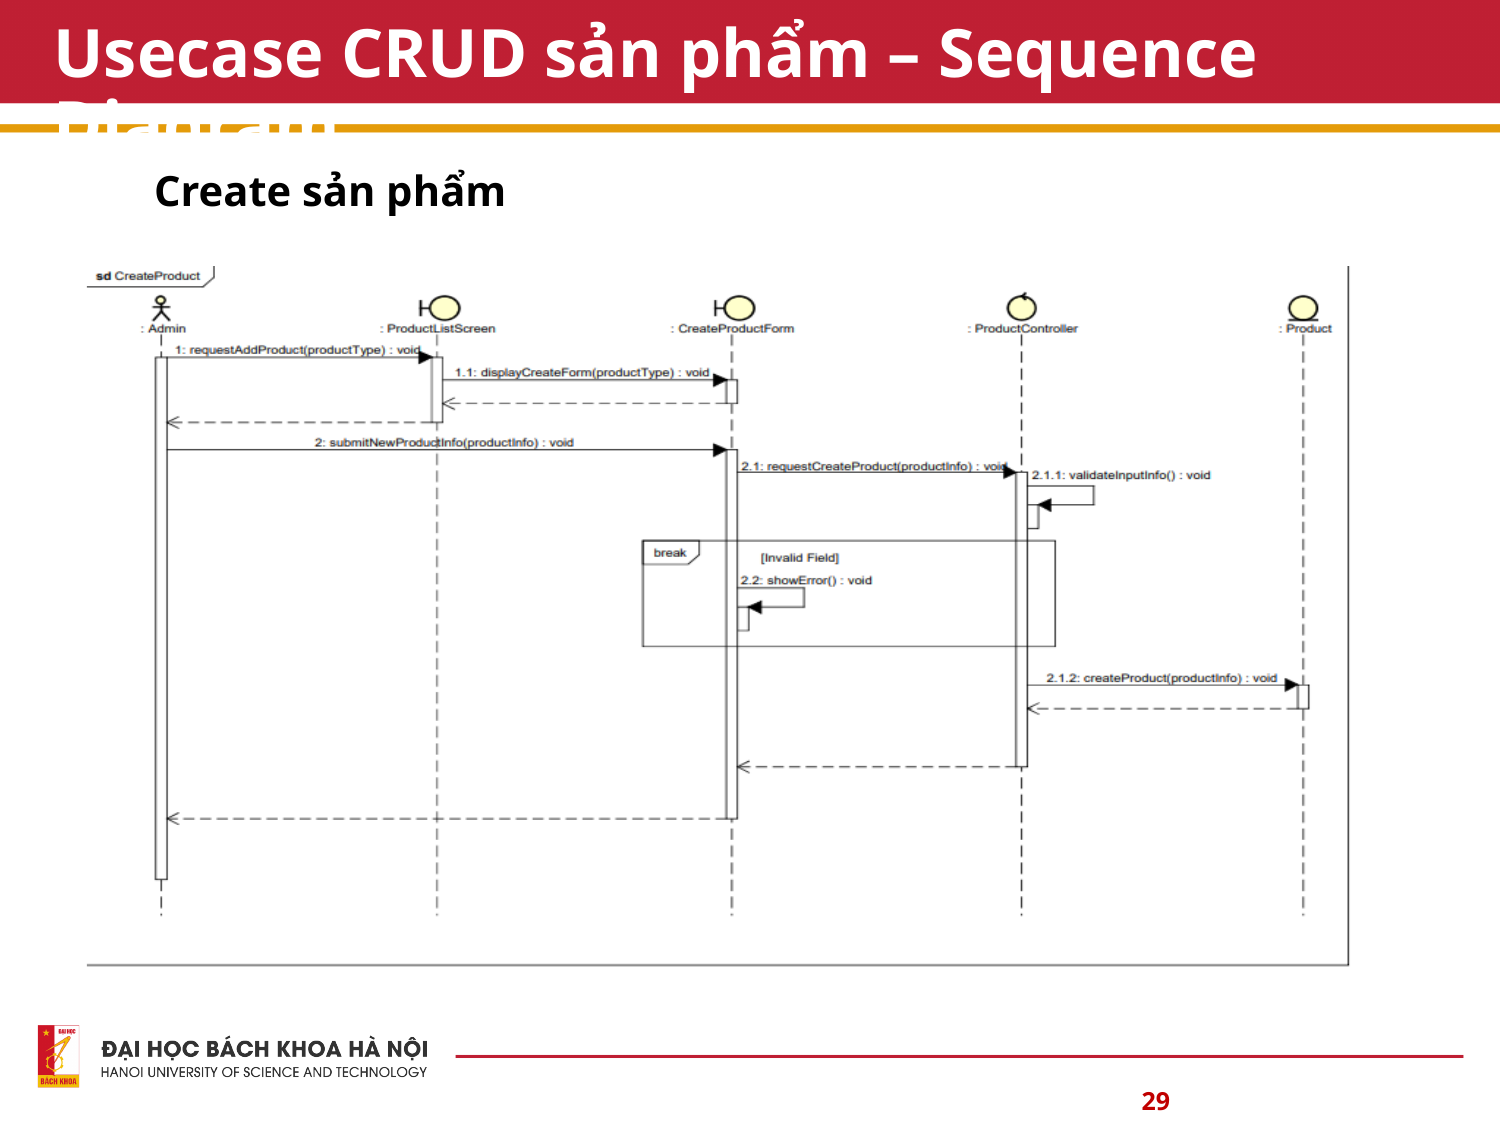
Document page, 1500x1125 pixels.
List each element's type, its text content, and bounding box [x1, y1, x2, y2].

text_box [1126, 1078, 1465, 1125]
picture [86, 266, 1361, 969]
title Usecase CRUD sản phẩm – Sequence Diagram [38, 12, 1462, 87]
text_box Create sản phẩm [139, 156, 483, 223]
